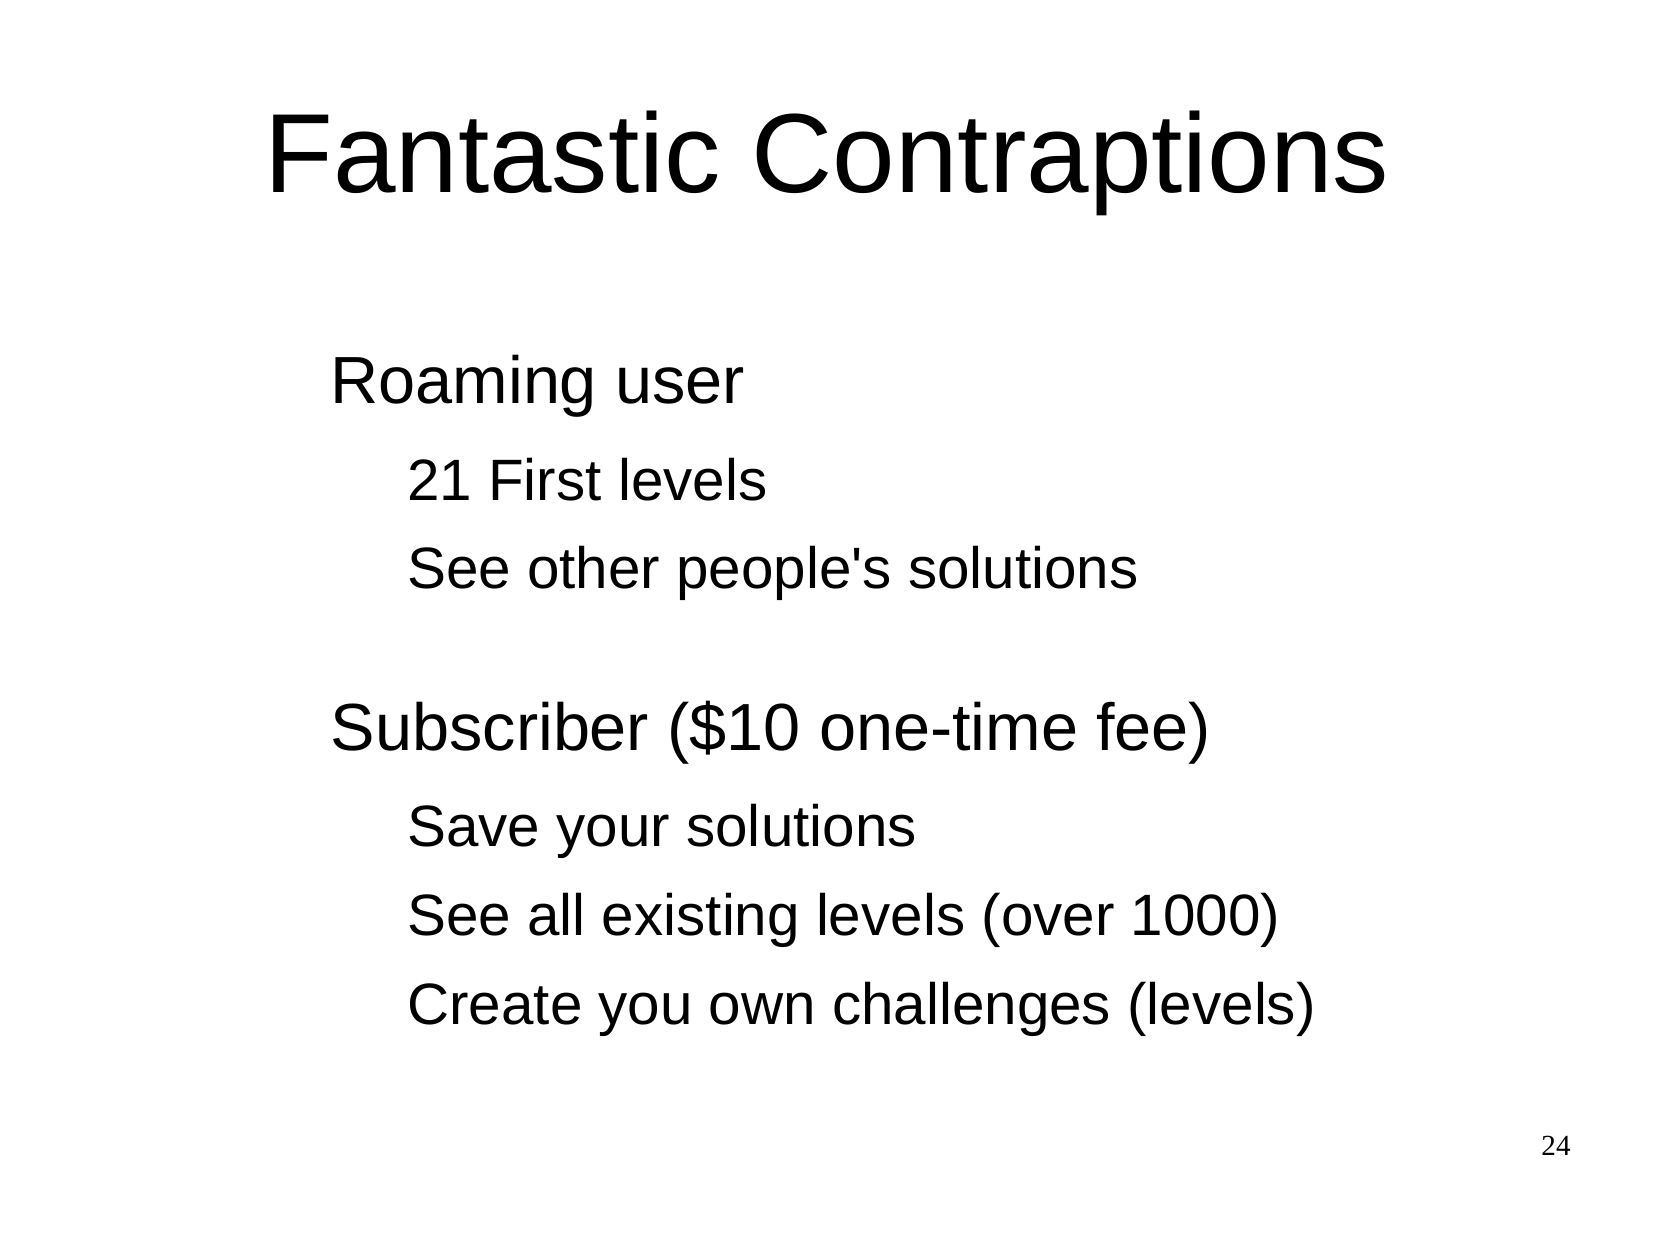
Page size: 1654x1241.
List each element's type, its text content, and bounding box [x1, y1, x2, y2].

title Fantastic Contraptions [82, 49, 1571, 257]
list Roaming user 21 First levels See other people's solutions Subscriber ($10 one-time fee) Save your solutions See all existing levels (over 1000) Create you own challenges (levels) [312, 343, 1506, 1036]
